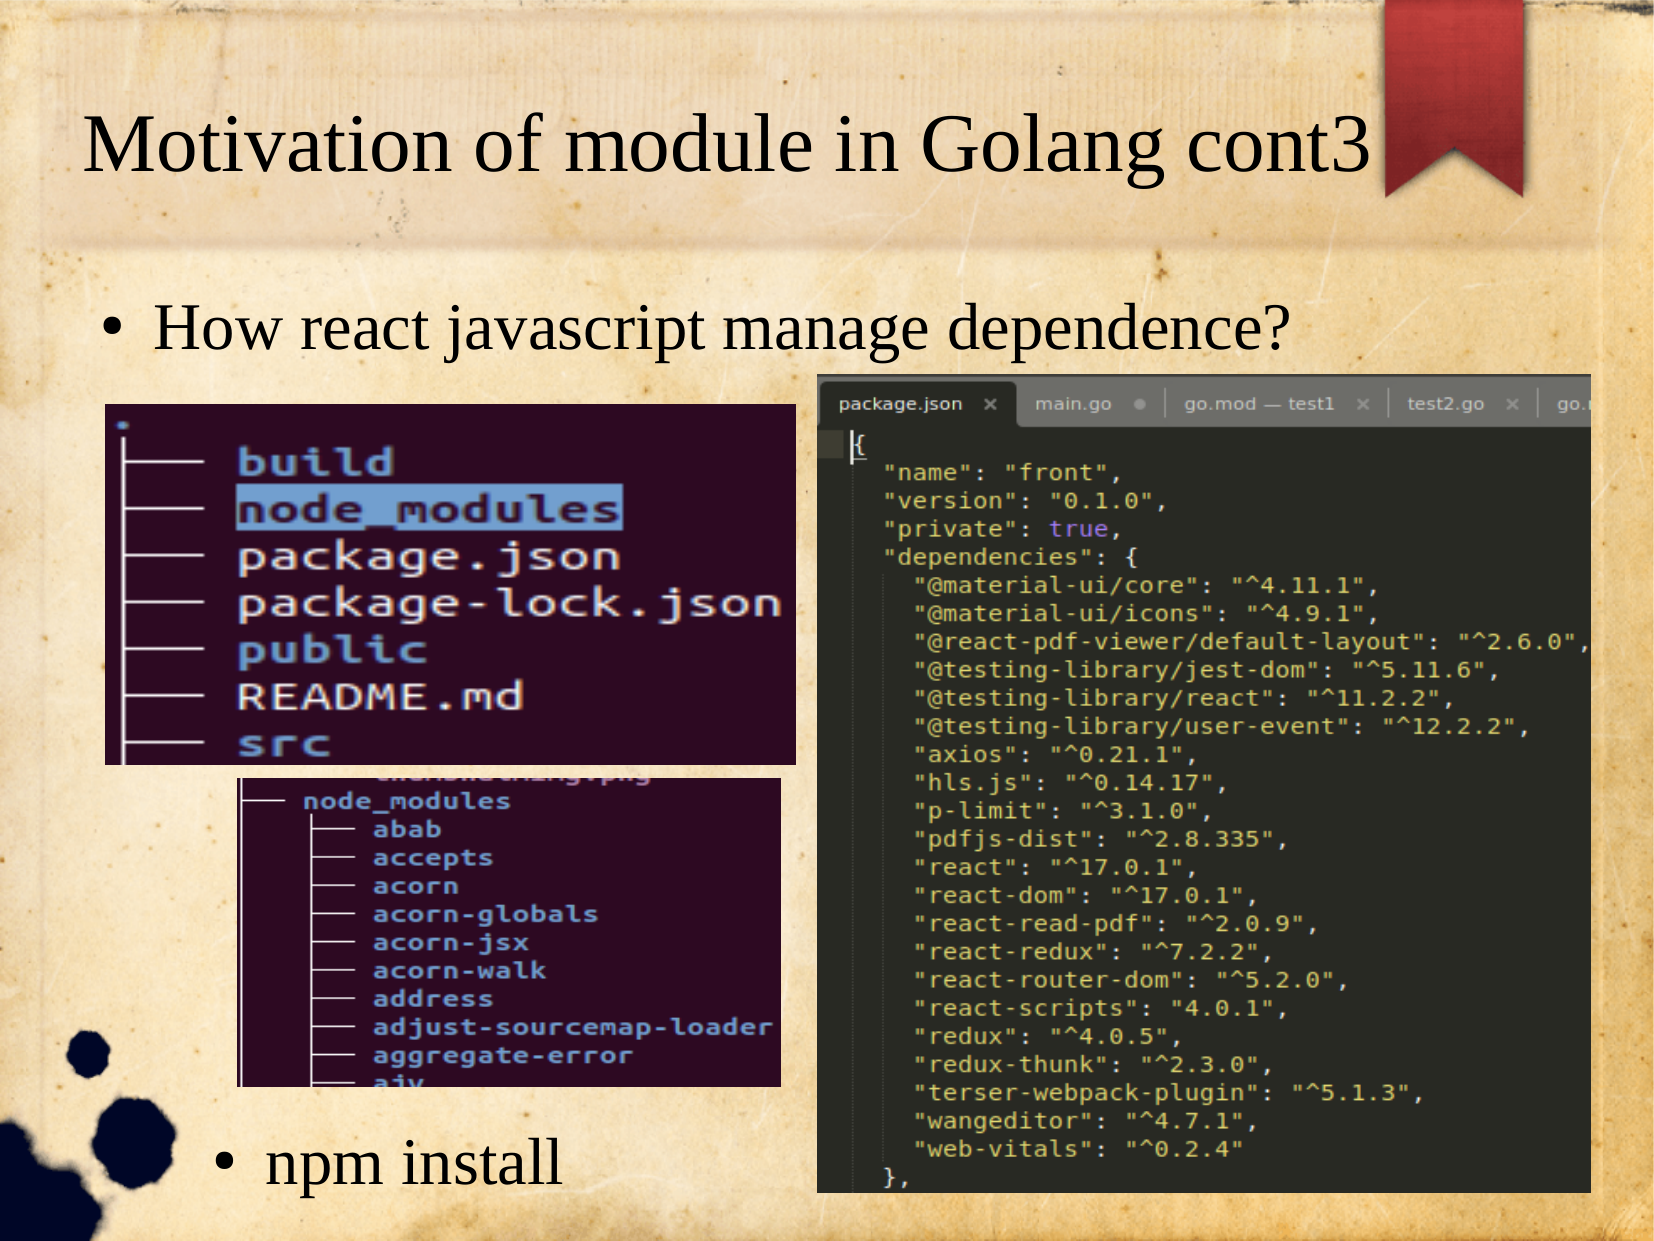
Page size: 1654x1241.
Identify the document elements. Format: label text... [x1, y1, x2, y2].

list How react javascript manage dependence? [82, 290, 1538, 376]
picture [0, 0, 1654, 1241]
list npm install [195, 1125, 706, 1210]
title Motivation of module in Golang cont3 [82, 41, 1531, 245]
